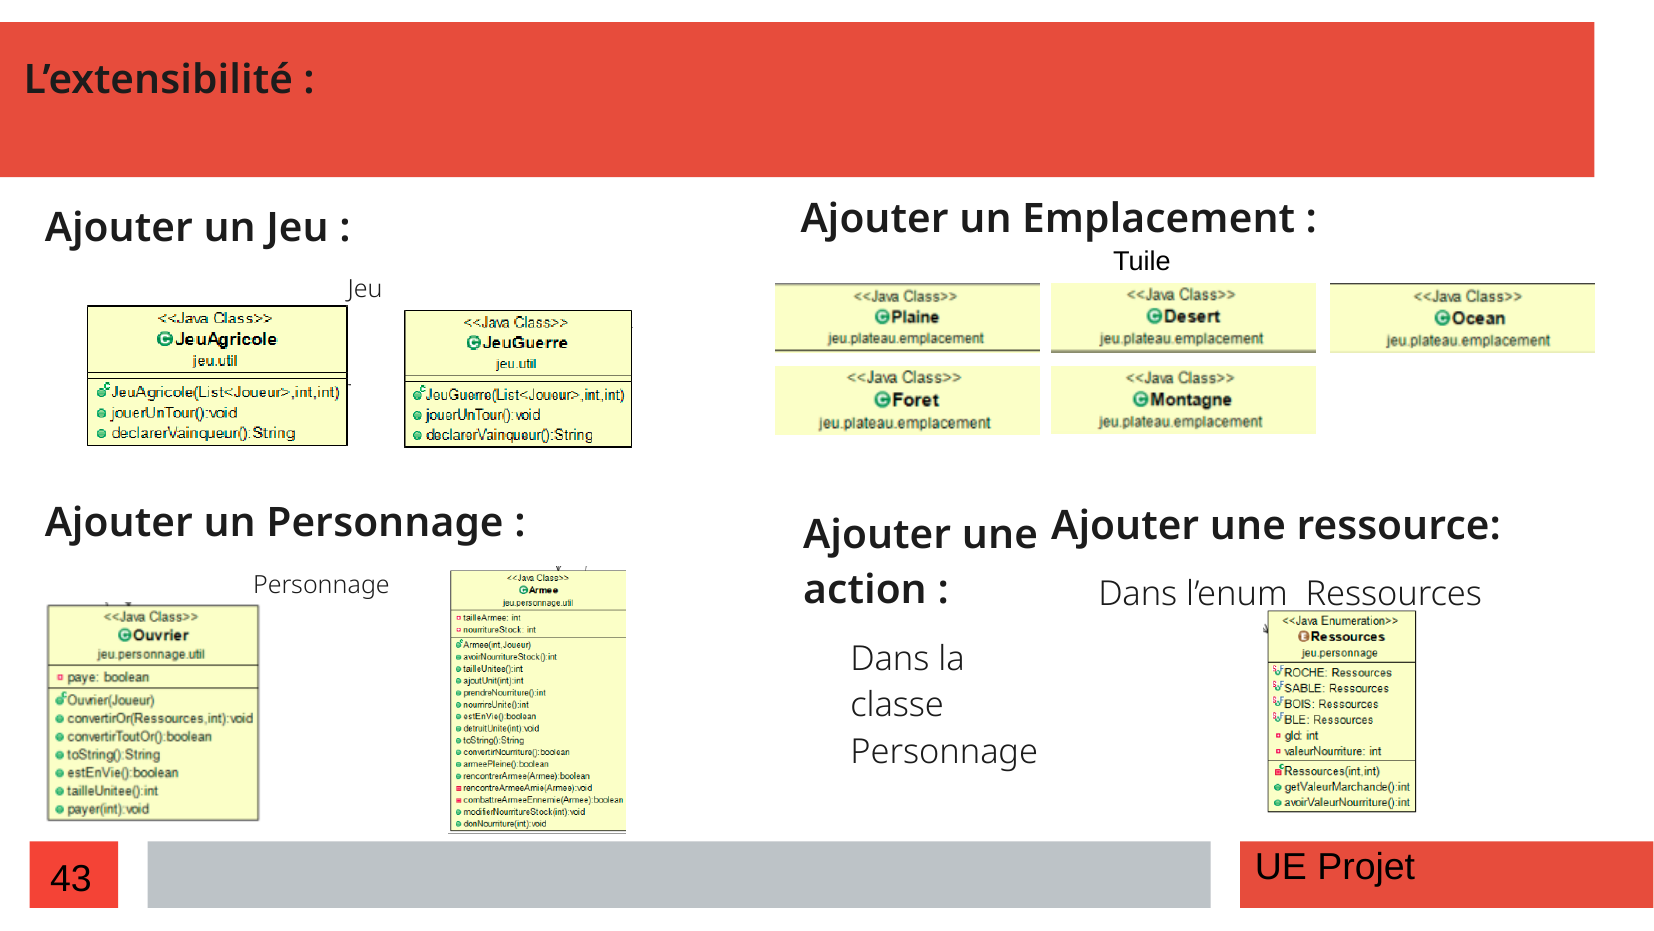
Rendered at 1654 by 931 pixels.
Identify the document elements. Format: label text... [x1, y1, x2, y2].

picture [82, 304, 351, 449]
picture [1263, 606, 1418, 815]
picture [1051, 366, 1316, 434]
picture [1330, 283, 1595, 353]
list Ajouter un Emplacement : [800, 188, 1536, 464]
list Ajouter une action : Dans la classe Personnage [803, 504, 1052, 780]
list L’extensibilité : [23, 49, 750, 308]
list Ajouter un Personnage : Personnage [44, 493, 780, 768]
picture [1051, 283, 1316, 353]
picture [775, 366, 1040, 435]
list Ajouter une ressource: Dans l’enum Ressources [1051, 496, 1630, 815]
picture [401, 307, 633, 449]
text_box 43 [35, 850, 130, 922]
picture [448, 566, 626, 834]
picture [44, 768, 263, 827]
text_box Tuile [1098, 238, 1208, 296]
text_box UE Projet [1240, 838, 1630, 896]
picture [775, 283, 1040, 353]
list Ajouter un Jeu : Jeu [44, 197, 780, 473]
